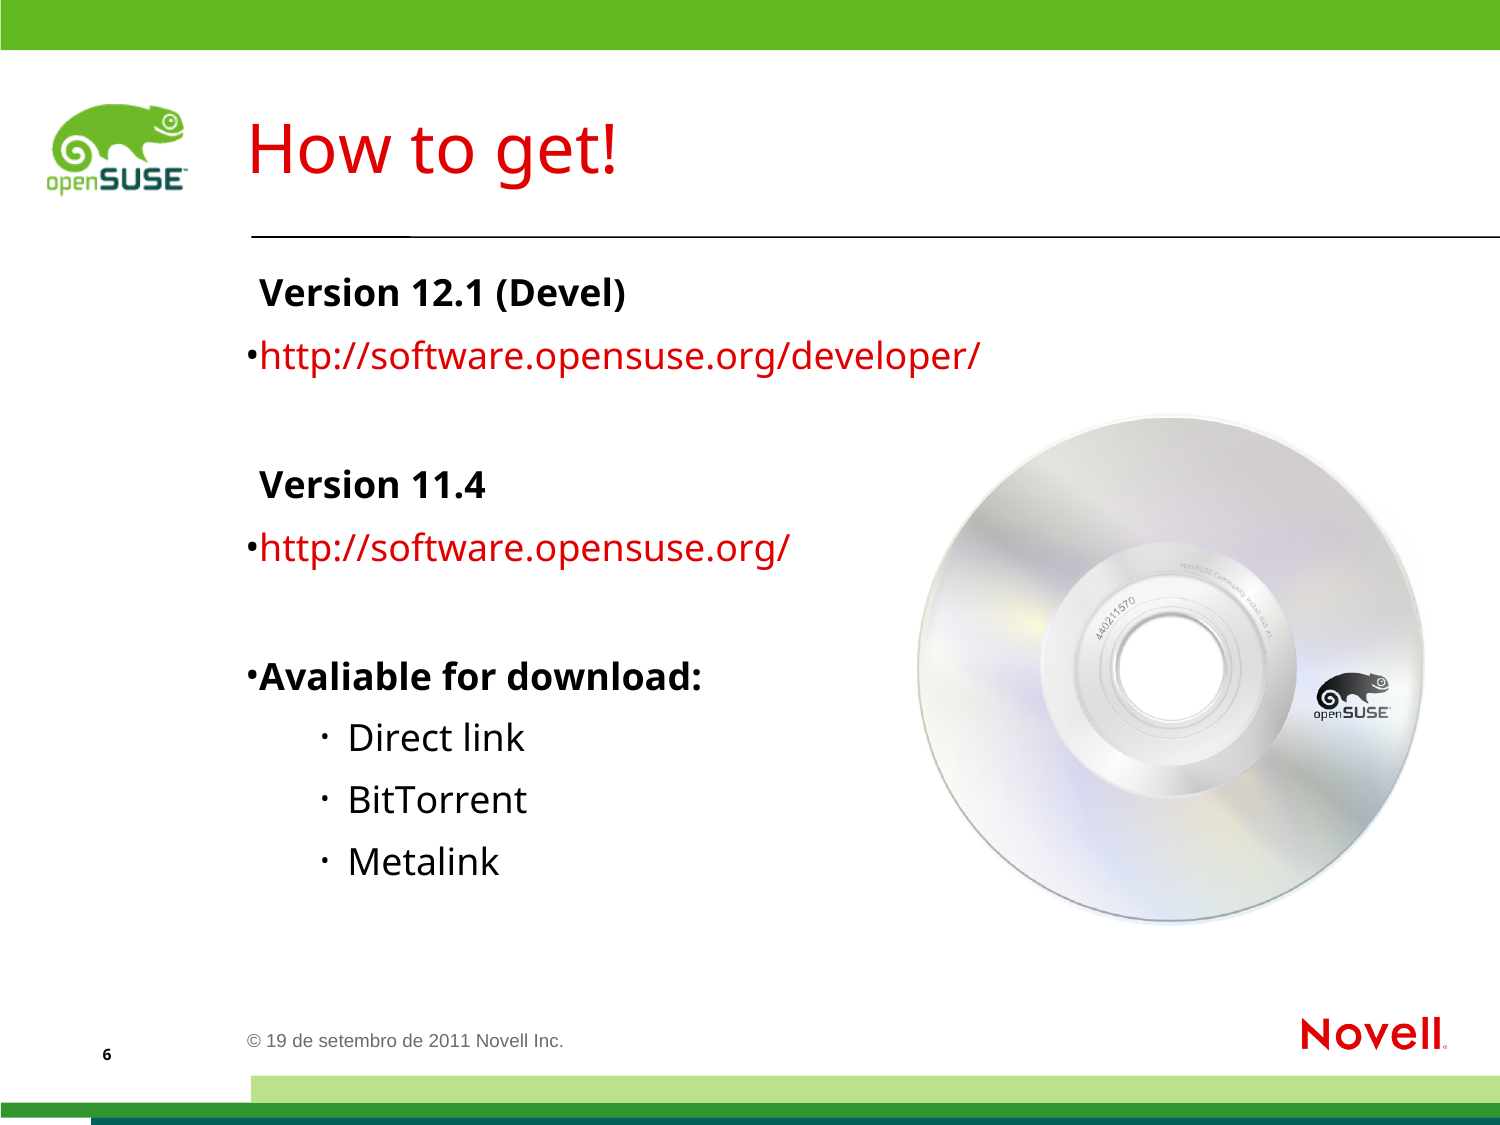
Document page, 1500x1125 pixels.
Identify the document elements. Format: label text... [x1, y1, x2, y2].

title How to get! [246, 68, 1409, 231]
picture [1295, 1011, 1453, 1056]
list Version 12.1 (Devel) http://software.opensuse.org/developer/ Version 11.4 http://software.opensuse.org/ Avaliable for download: Direct link BitTorrent Metalink [245, 267, 1458, 1010]
picture [47, 104, 188, 197]
